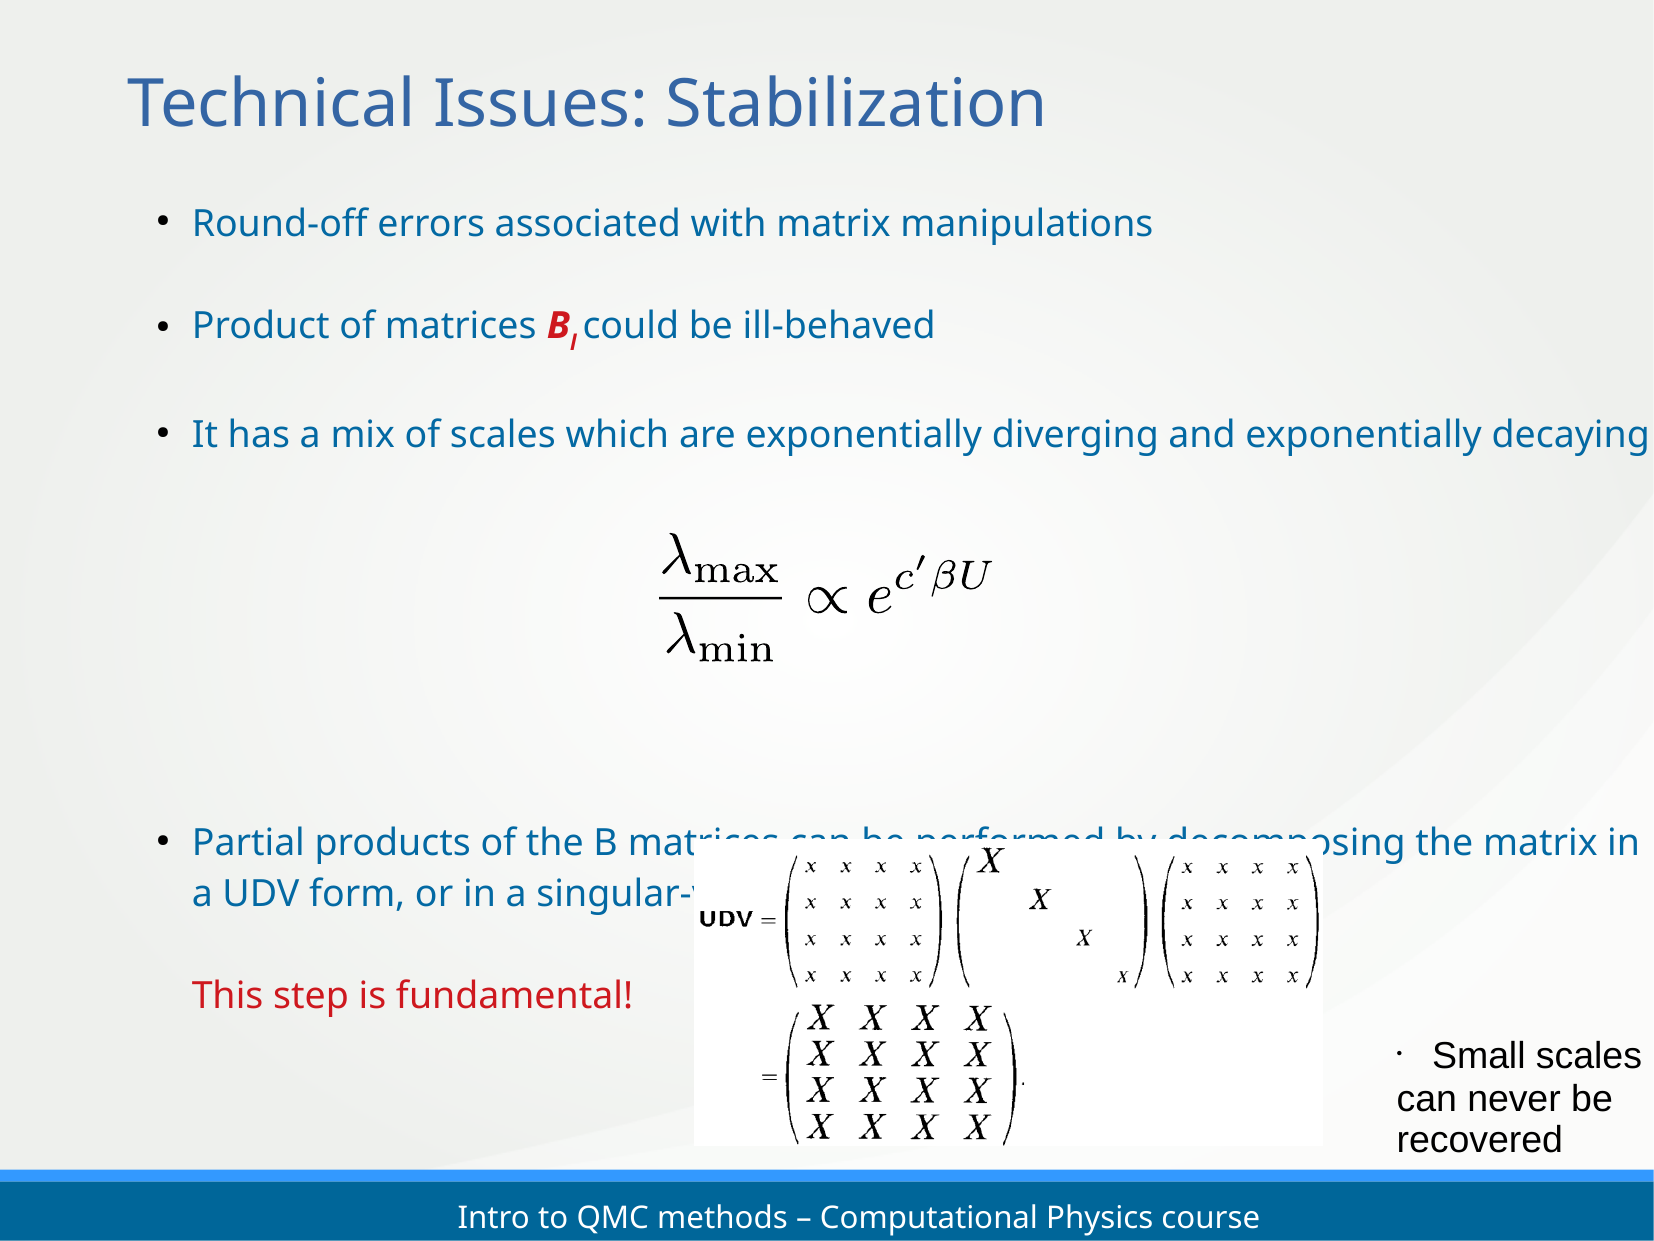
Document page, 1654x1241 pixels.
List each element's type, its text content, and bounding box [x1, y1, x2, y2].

text_box Small scales can never be recovered [1381, 1027, 1654, 1169]
text_box Technical Issues: Stabilization [77, 47, 1619, 189]
text_box Round-off errors associated with matrix manipulations Product of matrices Bl could be ill-behaved It has a mix of scales which are exponentially diverging and exponentially decaying Partial products of the B matrices can be performed by decomposing the matrix in a UDV form, or in a singular-value decomposition scheme (SVD) This step is fundamental! [141, 188, 1608, 886]
picture [0, 0, 1654, 1169]
text_box [659, 532, 993, 662]
